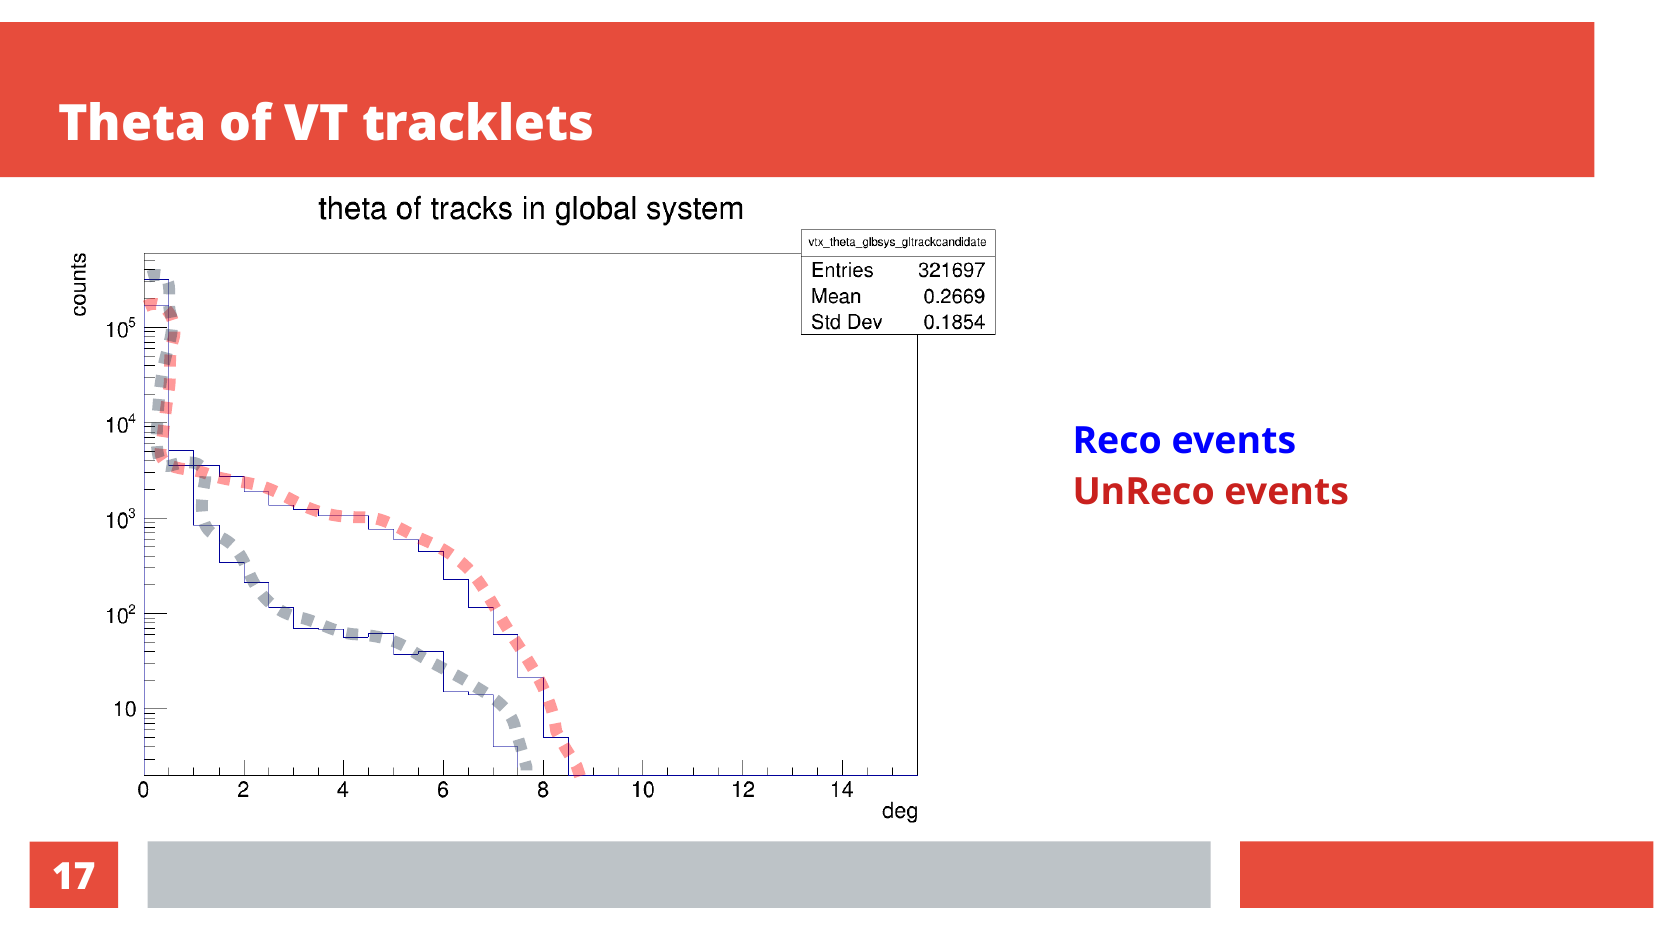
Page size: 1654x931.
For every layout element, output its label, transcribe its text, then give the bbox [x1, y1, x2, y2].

title Theta of VT tracklets [58, 44, 1594, 156]
picture [54, 188, 1013, 836]
text_box Reco events UnReco events [1057, 406, 1403, 509]
